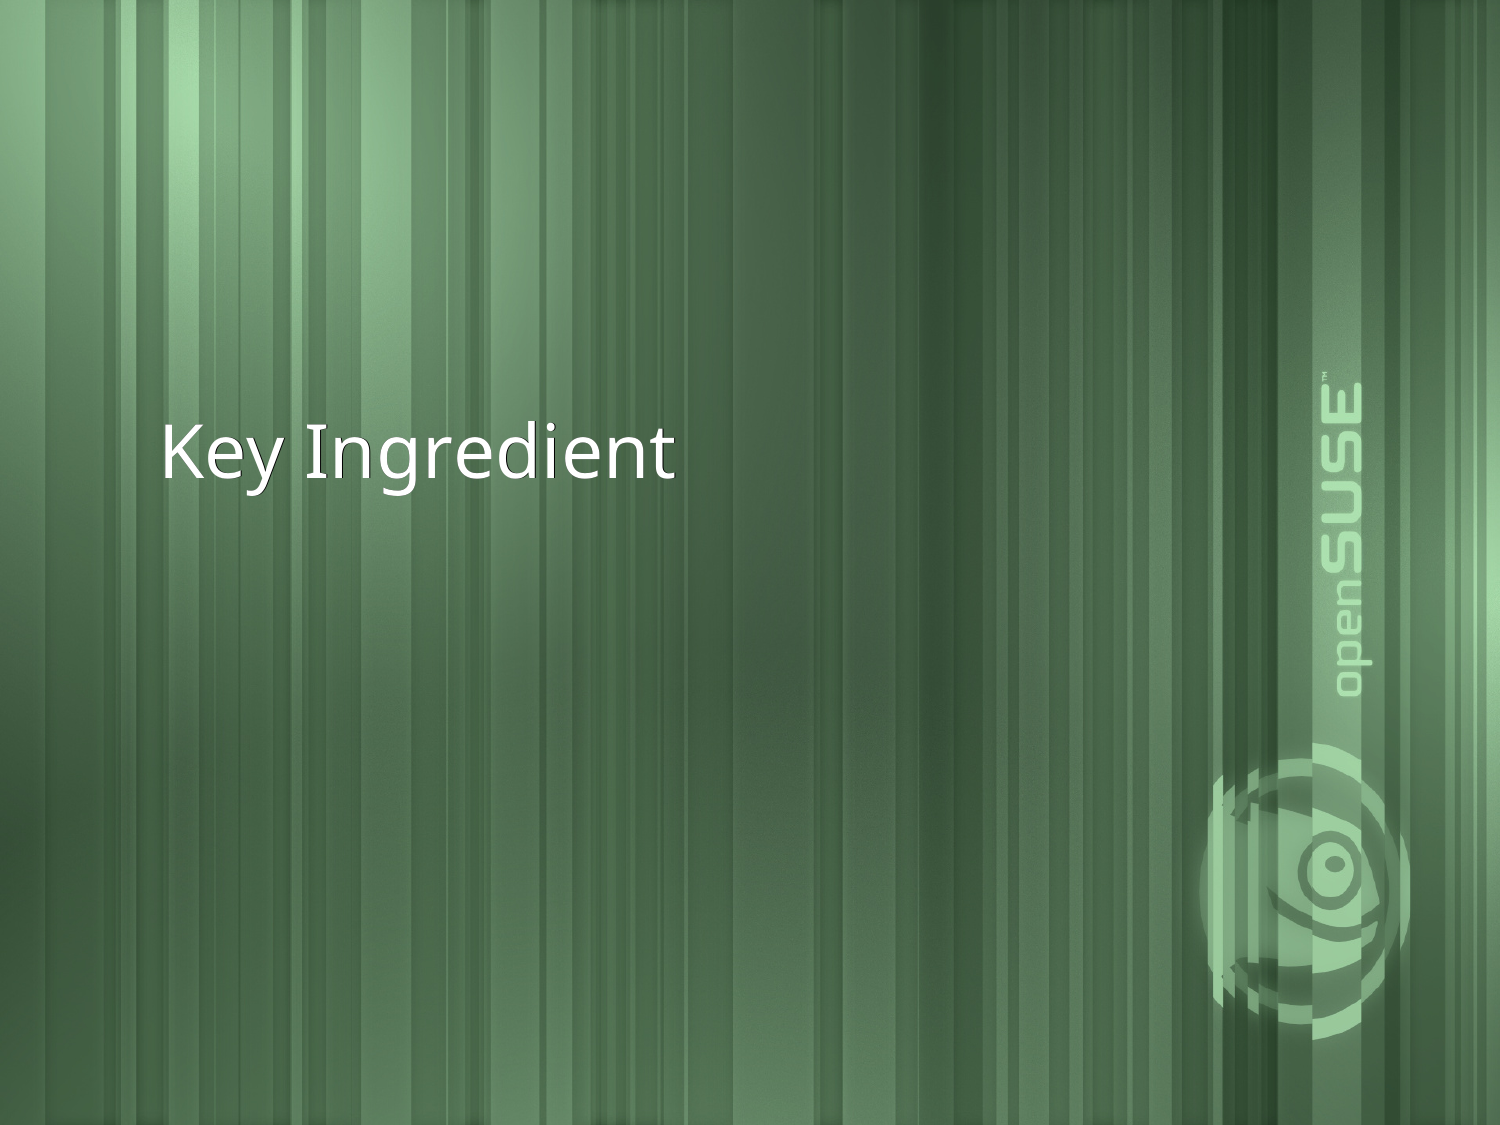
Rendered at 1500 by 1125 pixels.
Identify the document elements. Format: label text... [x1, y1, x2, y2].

picture [0, 0, 1500, 1125]
title Key Ingredient [158, 161, 1329, 736]
